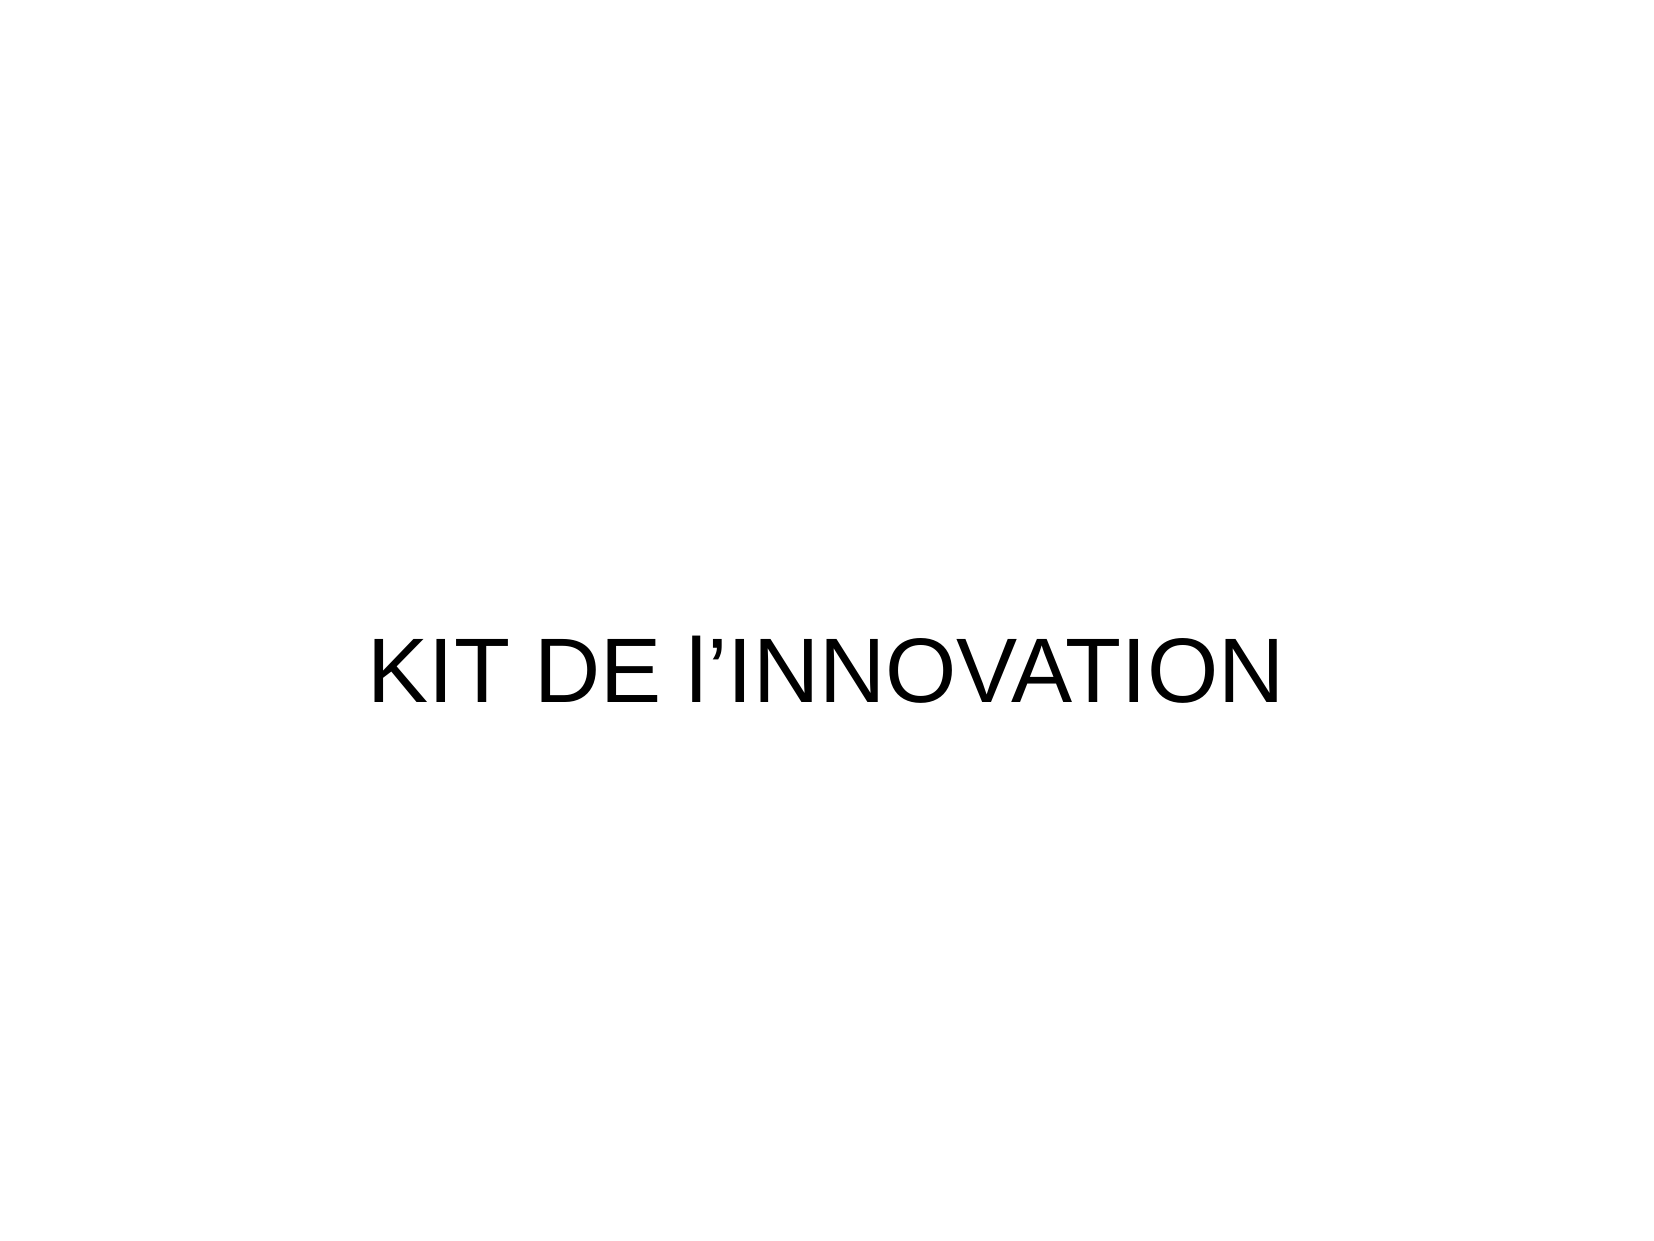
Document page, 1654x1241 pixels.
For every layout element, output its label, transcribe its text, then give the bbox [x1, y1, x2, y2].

title KIT DE l’INNOVATION [82, 566, 1571, 774]
